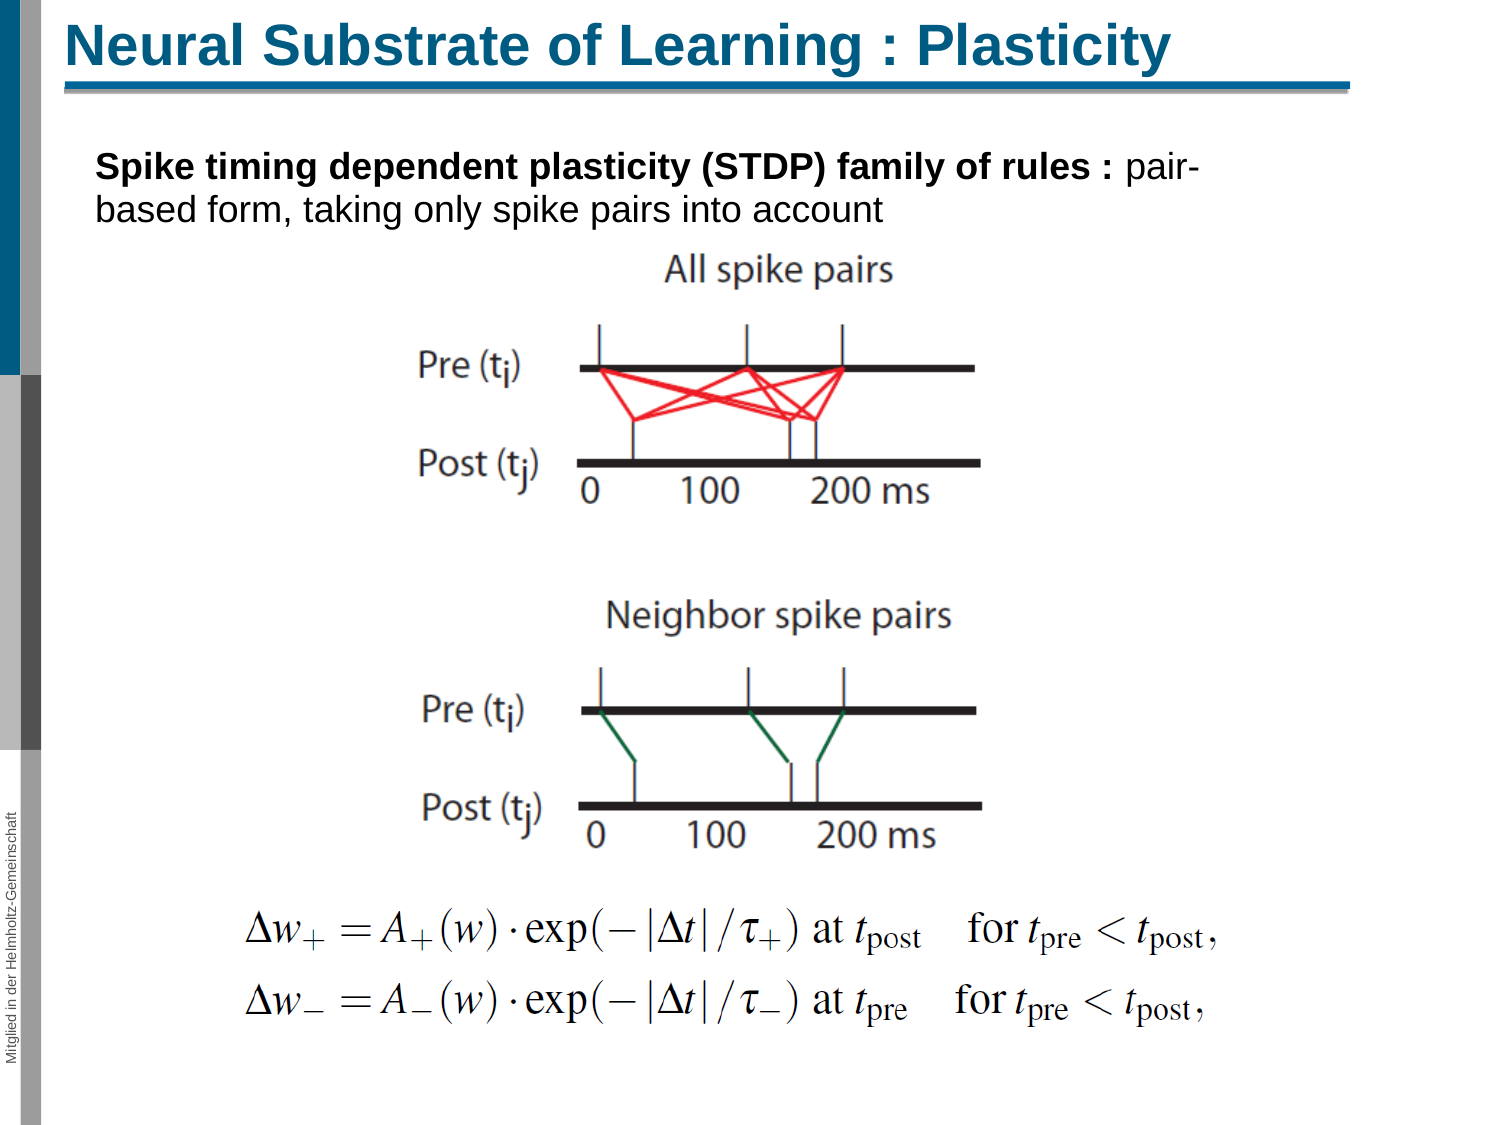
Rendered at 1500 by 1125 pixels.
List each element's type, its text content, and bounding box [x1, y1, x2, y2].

text_box Neural Substrate of Learning : Plasticity [64, 7, 1440, 102]
text_box Spike timing dependent plasticity (STDP) family of rules : pair- based form, taking only spike pairs into account [80, 138, 1270, 238]
picture [405, 245, 991, 857]
picture [225, 899, 1218, 1037]
